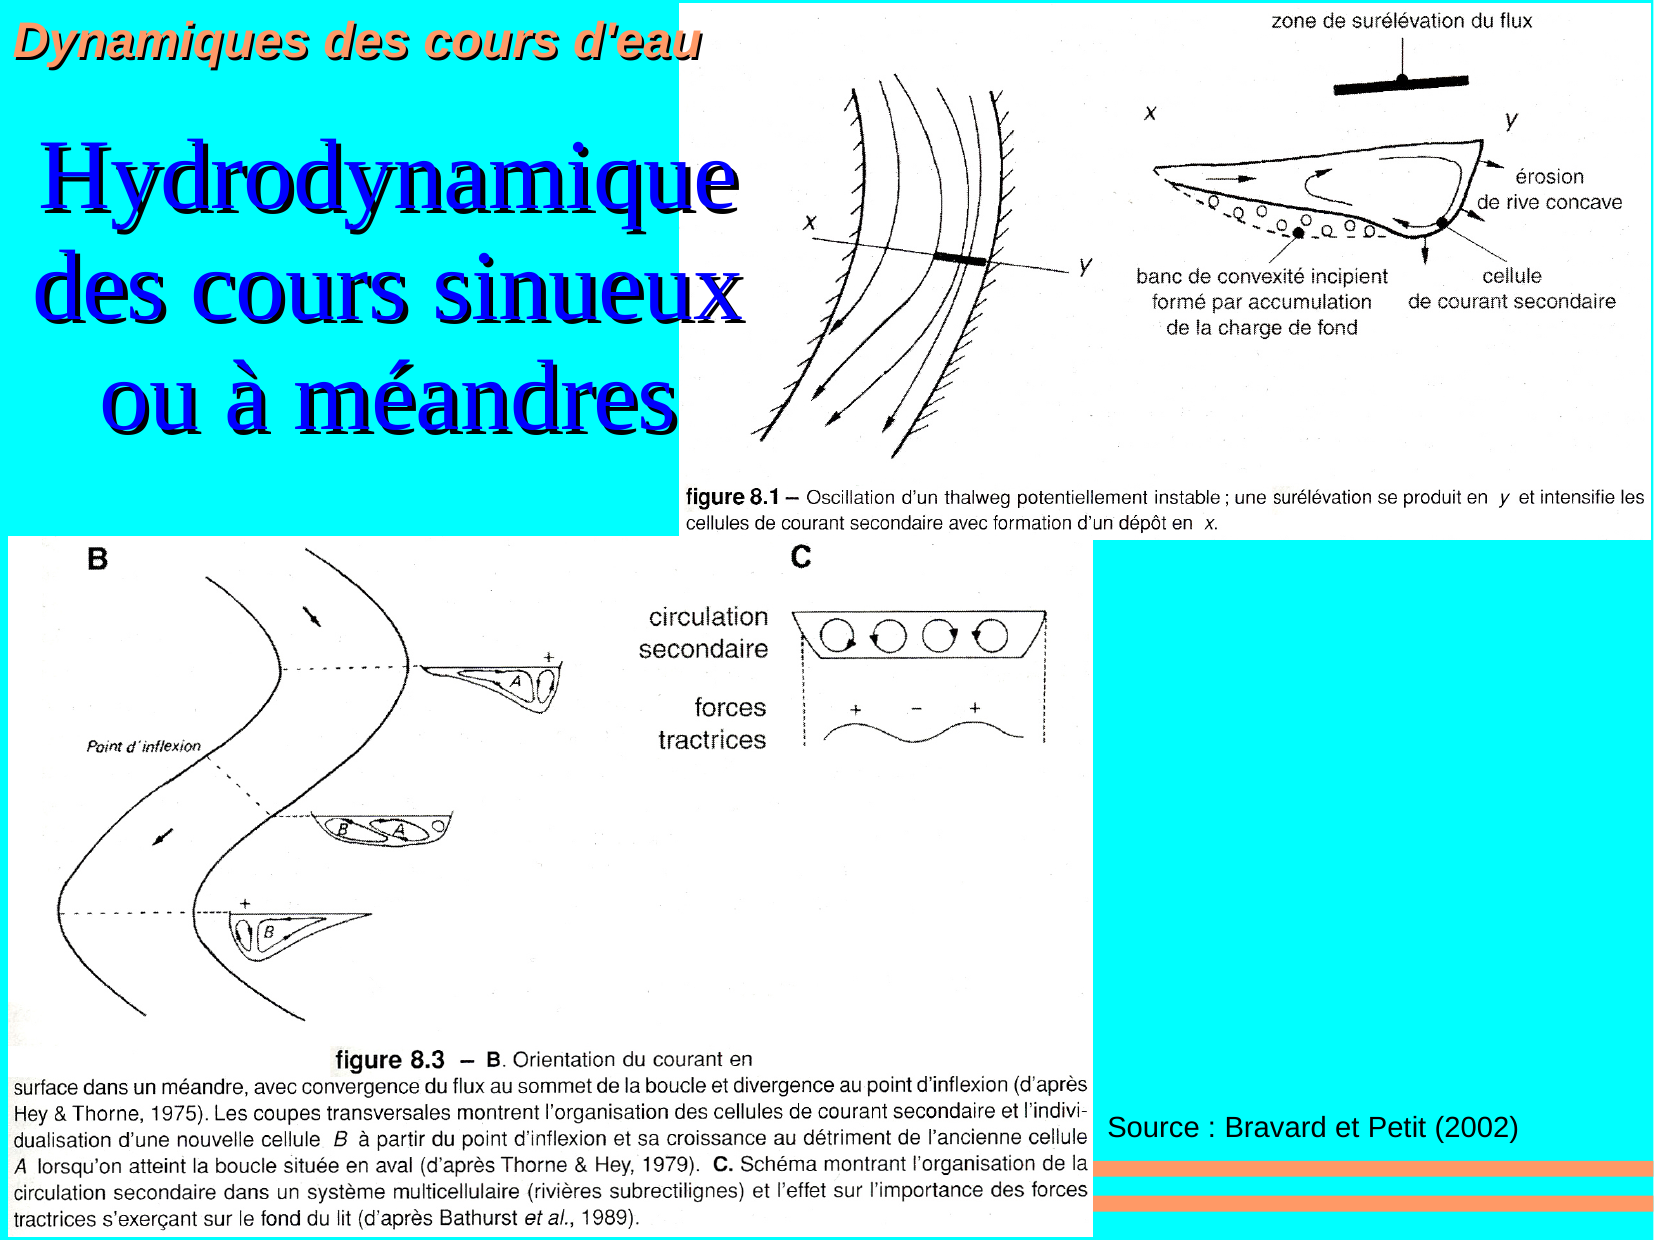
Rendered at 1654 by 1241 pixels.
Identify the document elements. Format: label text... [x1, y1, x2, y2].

text_box Hydrodynamique des cours sinueux ou à méandres [17, 112, 786, 460]
title Dynamiques des cours d'eau [5, 4, 709, 77]
picture [8, 3, 1651, 1238]
text_box Source : Bravard et Petit (2002) [1093, 1103, 1535, 1152]
